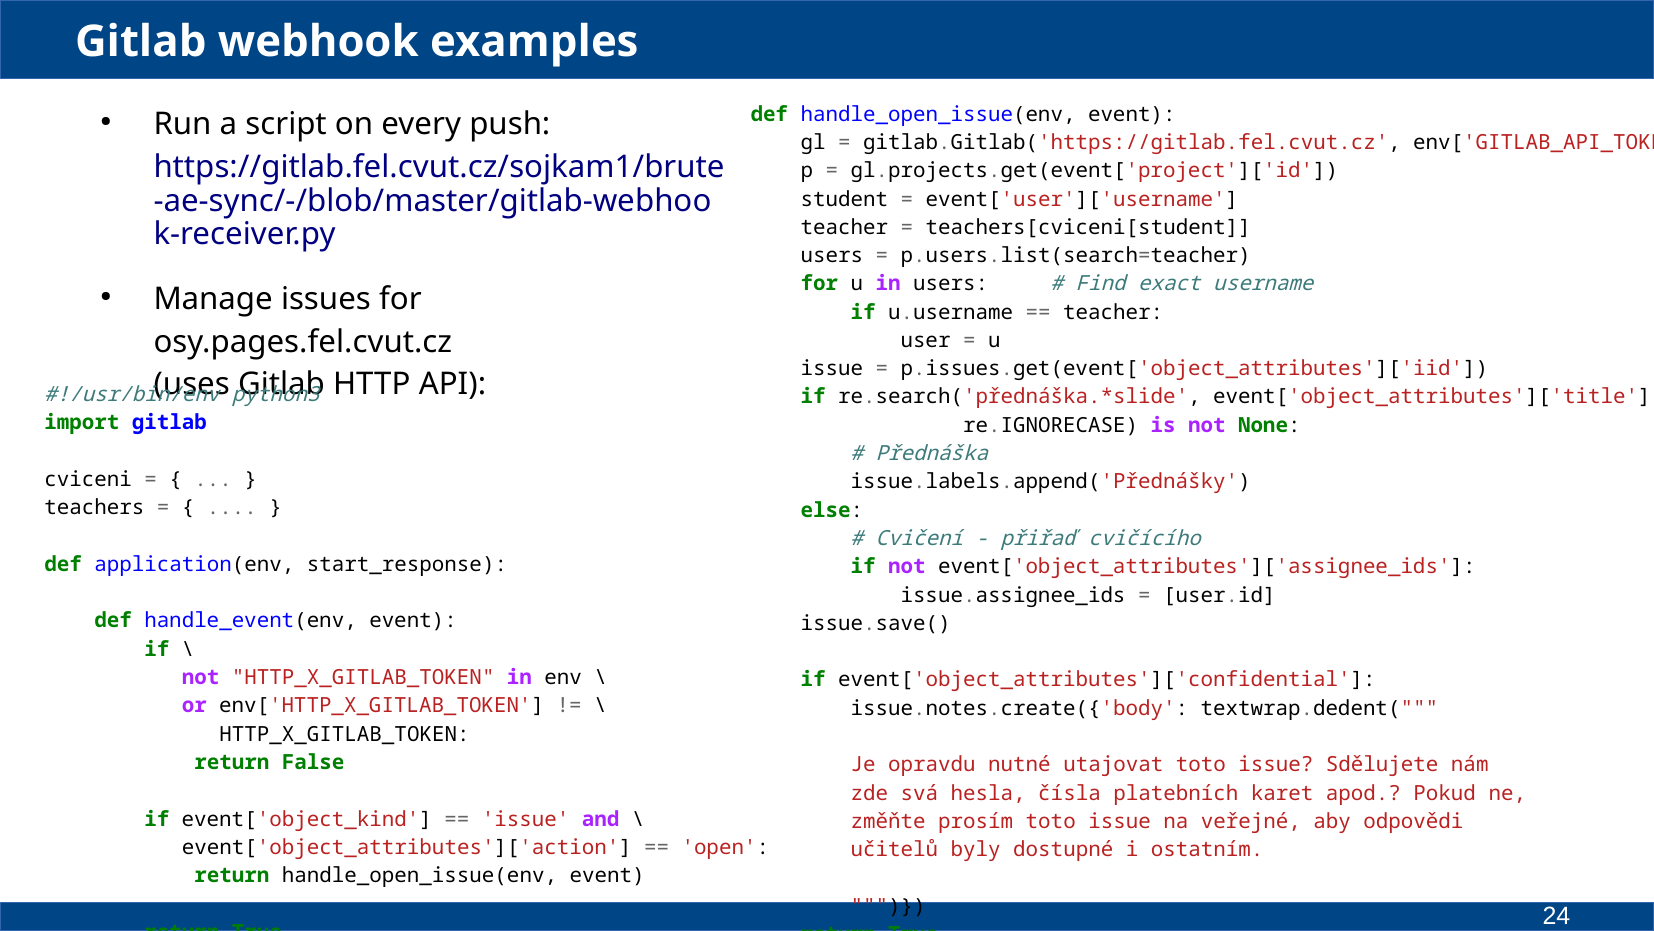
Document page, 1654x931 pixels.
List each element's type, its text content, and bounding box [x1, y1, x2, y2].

title Gitlab webhook examples [75, 0, 1654, 79]
text_box #!/usr/bin/env python3 import gitlab cviceni = { ... } teachers = { .... } def application(env, start_response): def handle_event(env, event): if \ not "HTTP_X_GITLAB_TOKEN" in env \ or env['HTTP_X_GITLAB_TOKEN'] != \ HTTP_X_GITLAB_TOKEN: return False if event['object_kind'] == 'issue' and \ event['object_attributes']['action'] == 'open': return handle_open_issue(env, event) return True [29, 371, 863, 931]
list Run a script on every push:https://gitlab.fel.cvut.cz/sojkam1/brute-ae-sync/-/blob/master/gitlab-webhook-receiver.py Manage issues for osy.pages.fel.cvut.cz (uses Gitlab HTTP API): [82, 101, 685, 371]
text_box def handle_open_issue(env, event): gl = gitlab.Gitlab('https://gitlab.fel.cvut.cz', env['GITLAB_API_TOKEN']) p = gl.projects.get(event['project']['id']) student = event['user']['username'] teacher = teachers[cviceni[student]] users = p.users.list(search=teacher) for u in users: # Find exact username if u.username == teacher: user = u issue = p.issues.get(event['object_attributes']['iid']) if re.search('přednáška.*slide', event['object_attributes']['title'], re.IGNORECASE) is not None: # Přednáška issue.labels.append('Přednášky') else: # Cvičení - přiřaď cvičícího if not event['object_attributes']['assignee_ids']: issue.assignee_ids = [user.id] issue.save() if event['object_attributes']['confidential']: issue.notes.create({'body': textwrap.dedent(""" Je opravdu nutné utajovat toto issue? Sdělujete nám zde svá hesla, čísla platebních karet apod.? Pokud ne, změňte prosím toto issue na veřejné, aby odpovědi učitelů byly dostupné i ostatním. """)}) return True [685, 91, 1654, 895]
